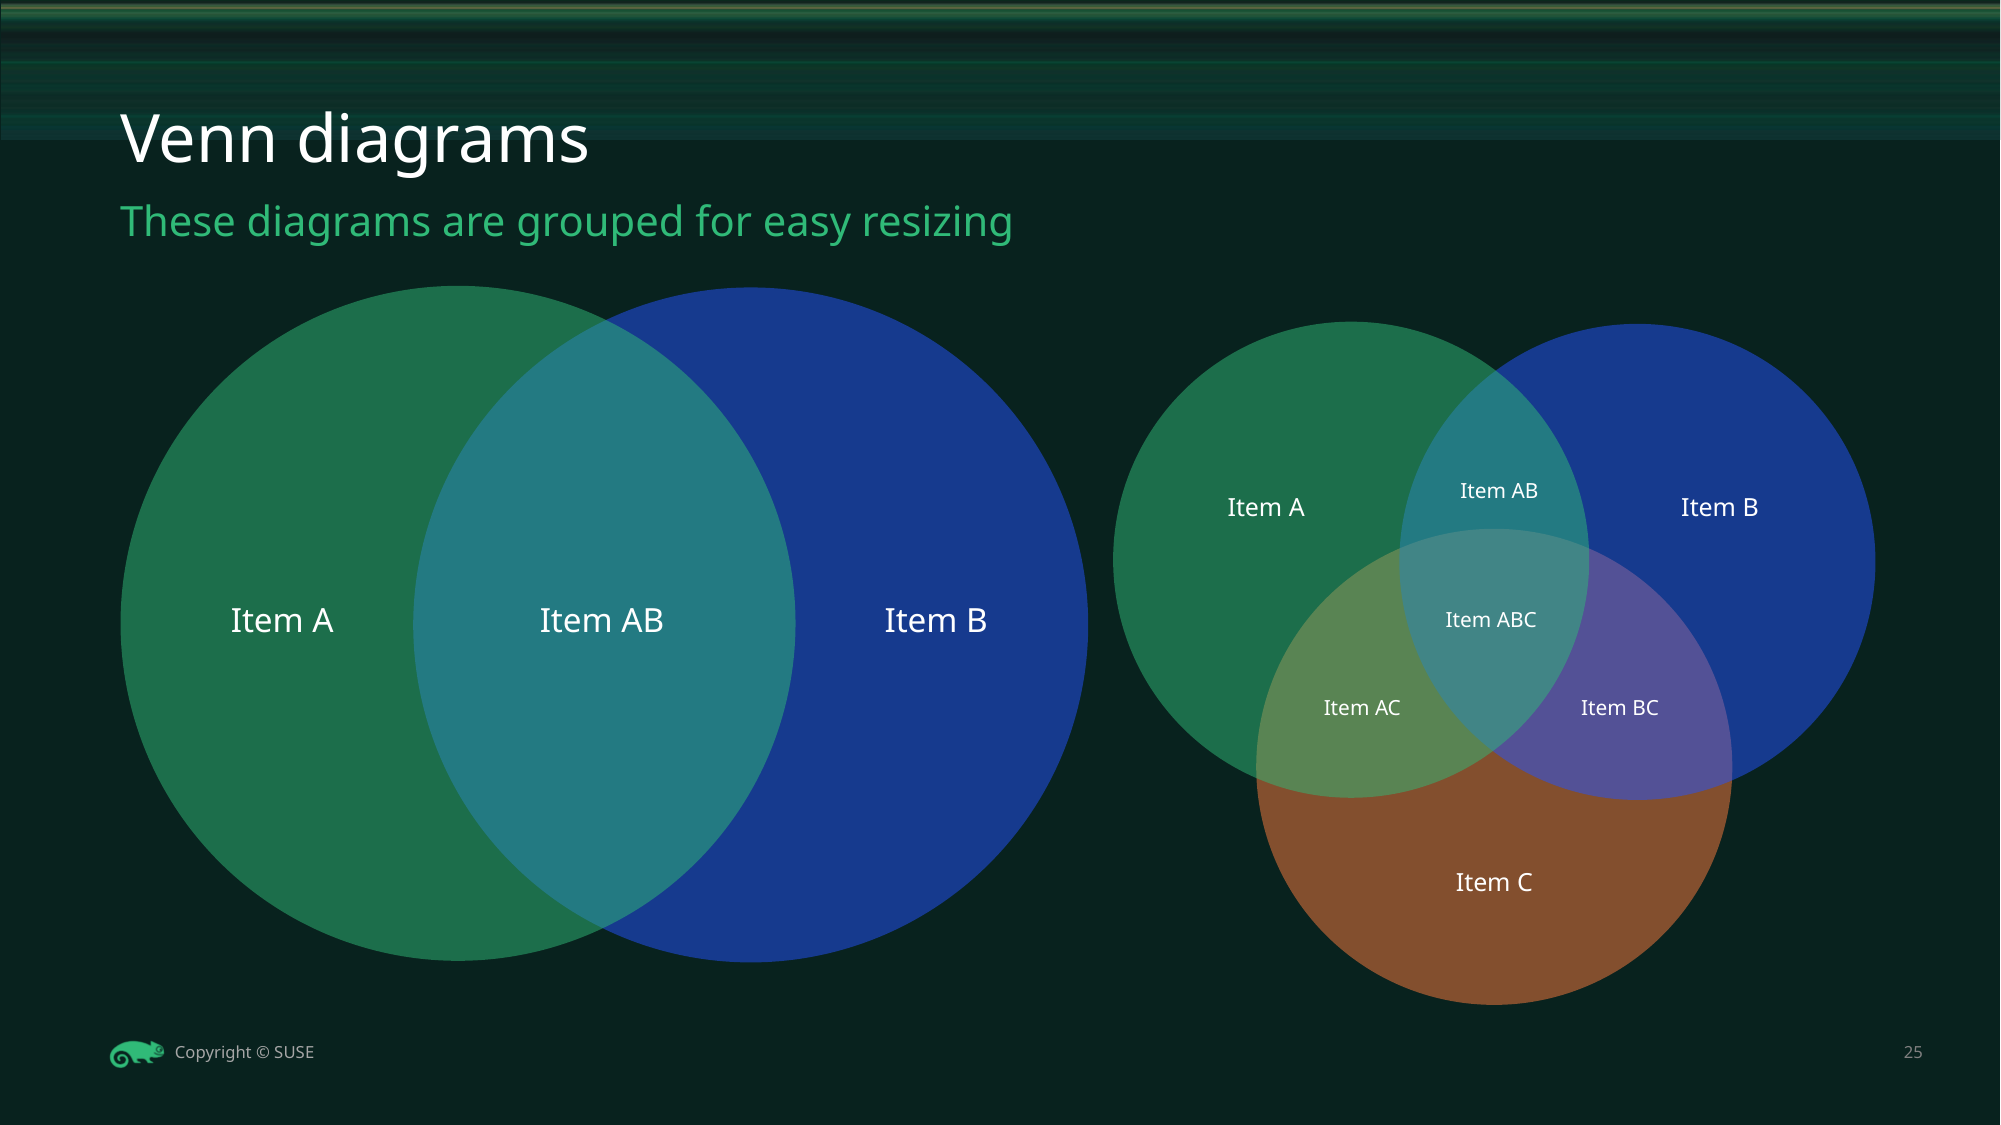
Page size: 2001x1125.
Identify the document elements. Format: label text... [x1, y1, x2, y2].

text_box [1113, 321, 1876, 1005]
text_box Item A [1160, 483, 1373, 529]
text_box Item AB [496, 591, 708, 647]
text_box Item AC [1282, 686, 1443, 727]
text_box Item ABC [1410, 599, 1572, 640]
picture [1, 0, 2001, 140]
title Venn diagrams [120, 103, 1880, 179]
list These diagrams are grouped for easy resizing [120, 189, 1880, 245]
text_box Item B [1614, 483, 1827, 529]
text_box Item B [830, 591, 1043, 647]
picture [99, 1031, 175, 1074]
text_box Item C [1388, 858, 1601, 904]
text_box Item AB [1419, 470, 1580, 510]
text_box [120, 285, 1089, 963]
text_box Item A [176, 591, 389, 647]
text_box Item BC [1539, 686, 1701, 727]
